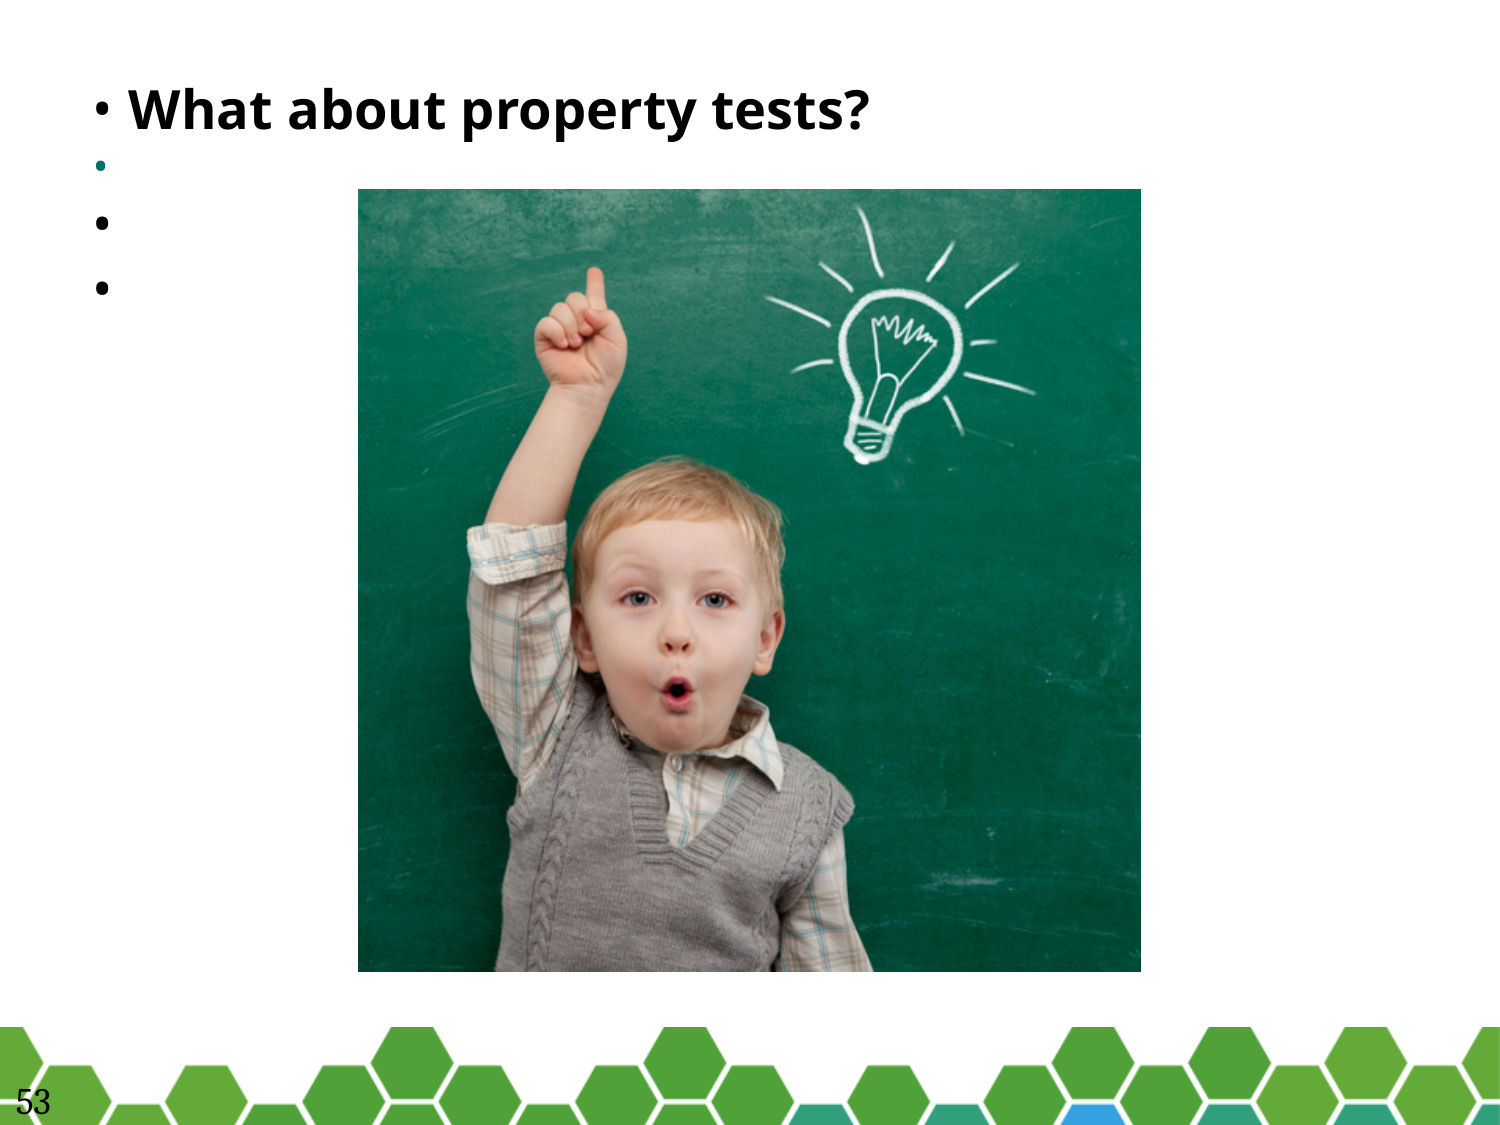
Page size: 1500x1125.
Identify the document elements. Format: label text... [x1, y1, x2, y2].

text_box What about property tests? [92, 75, 1467, 728]
picture [358, 189, 1141, 972]
picture [0, 1027, 1500, 1125]
